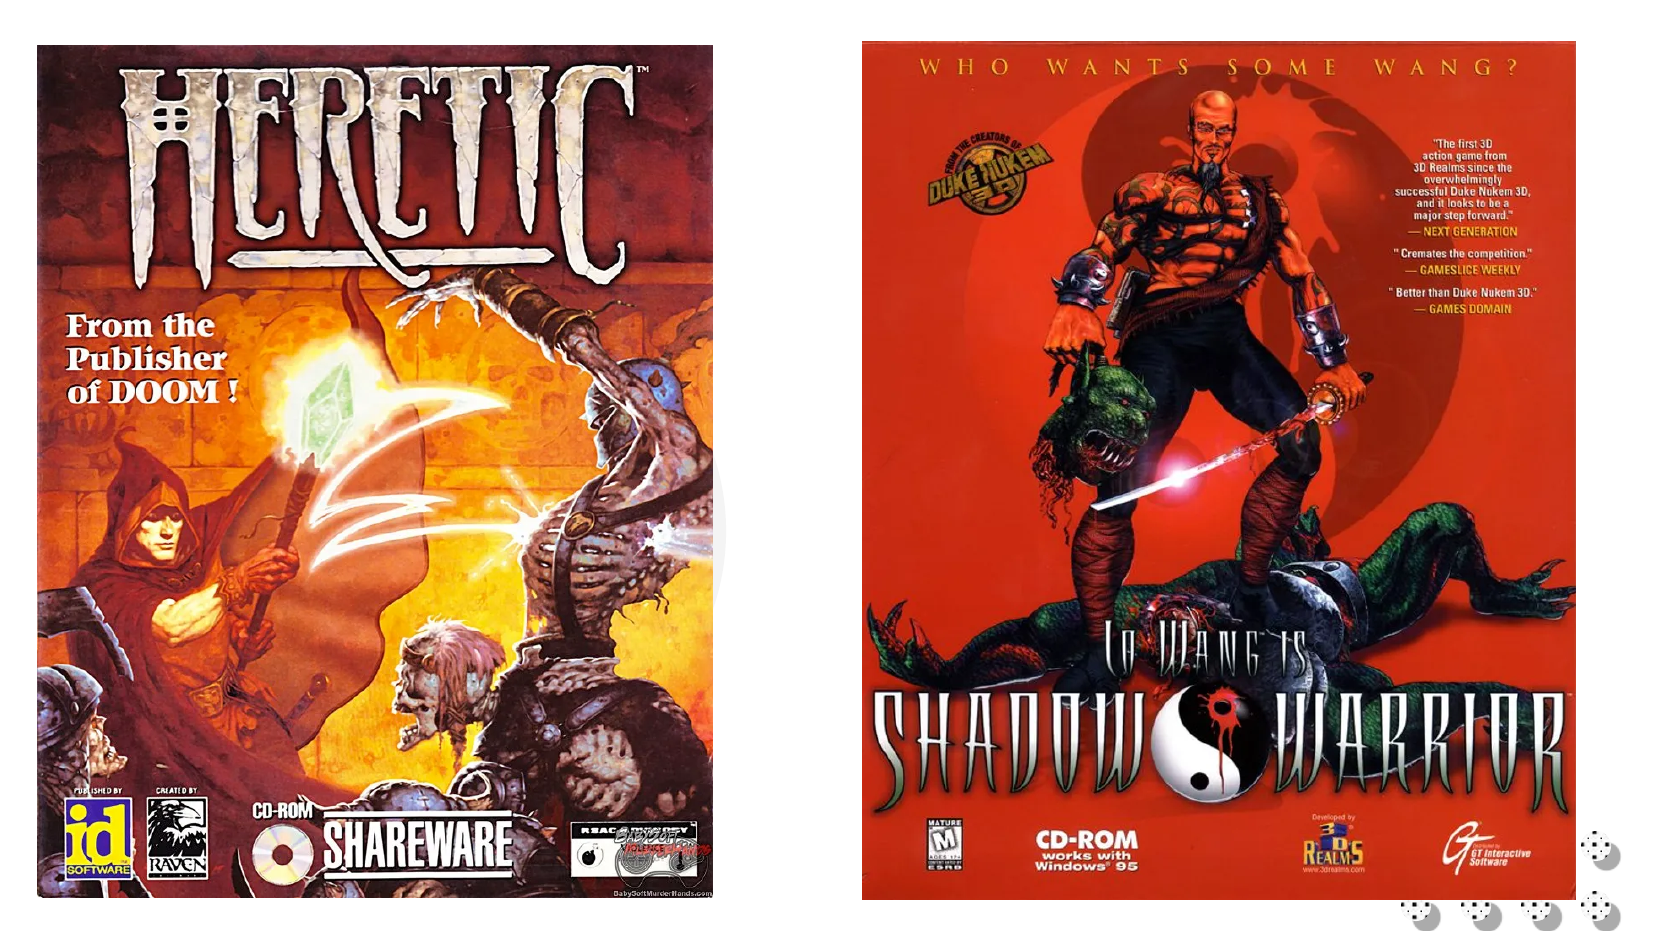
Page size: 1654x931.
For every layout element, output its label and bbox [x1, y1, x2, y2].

text_box [675, 37, 1651, 900]
picture [1581, 830, 1612, 862]
picture [1580, 890, 1612, 922]
picture [862, 41, 1576, 922]
picture [37, 45, 713, 898]
